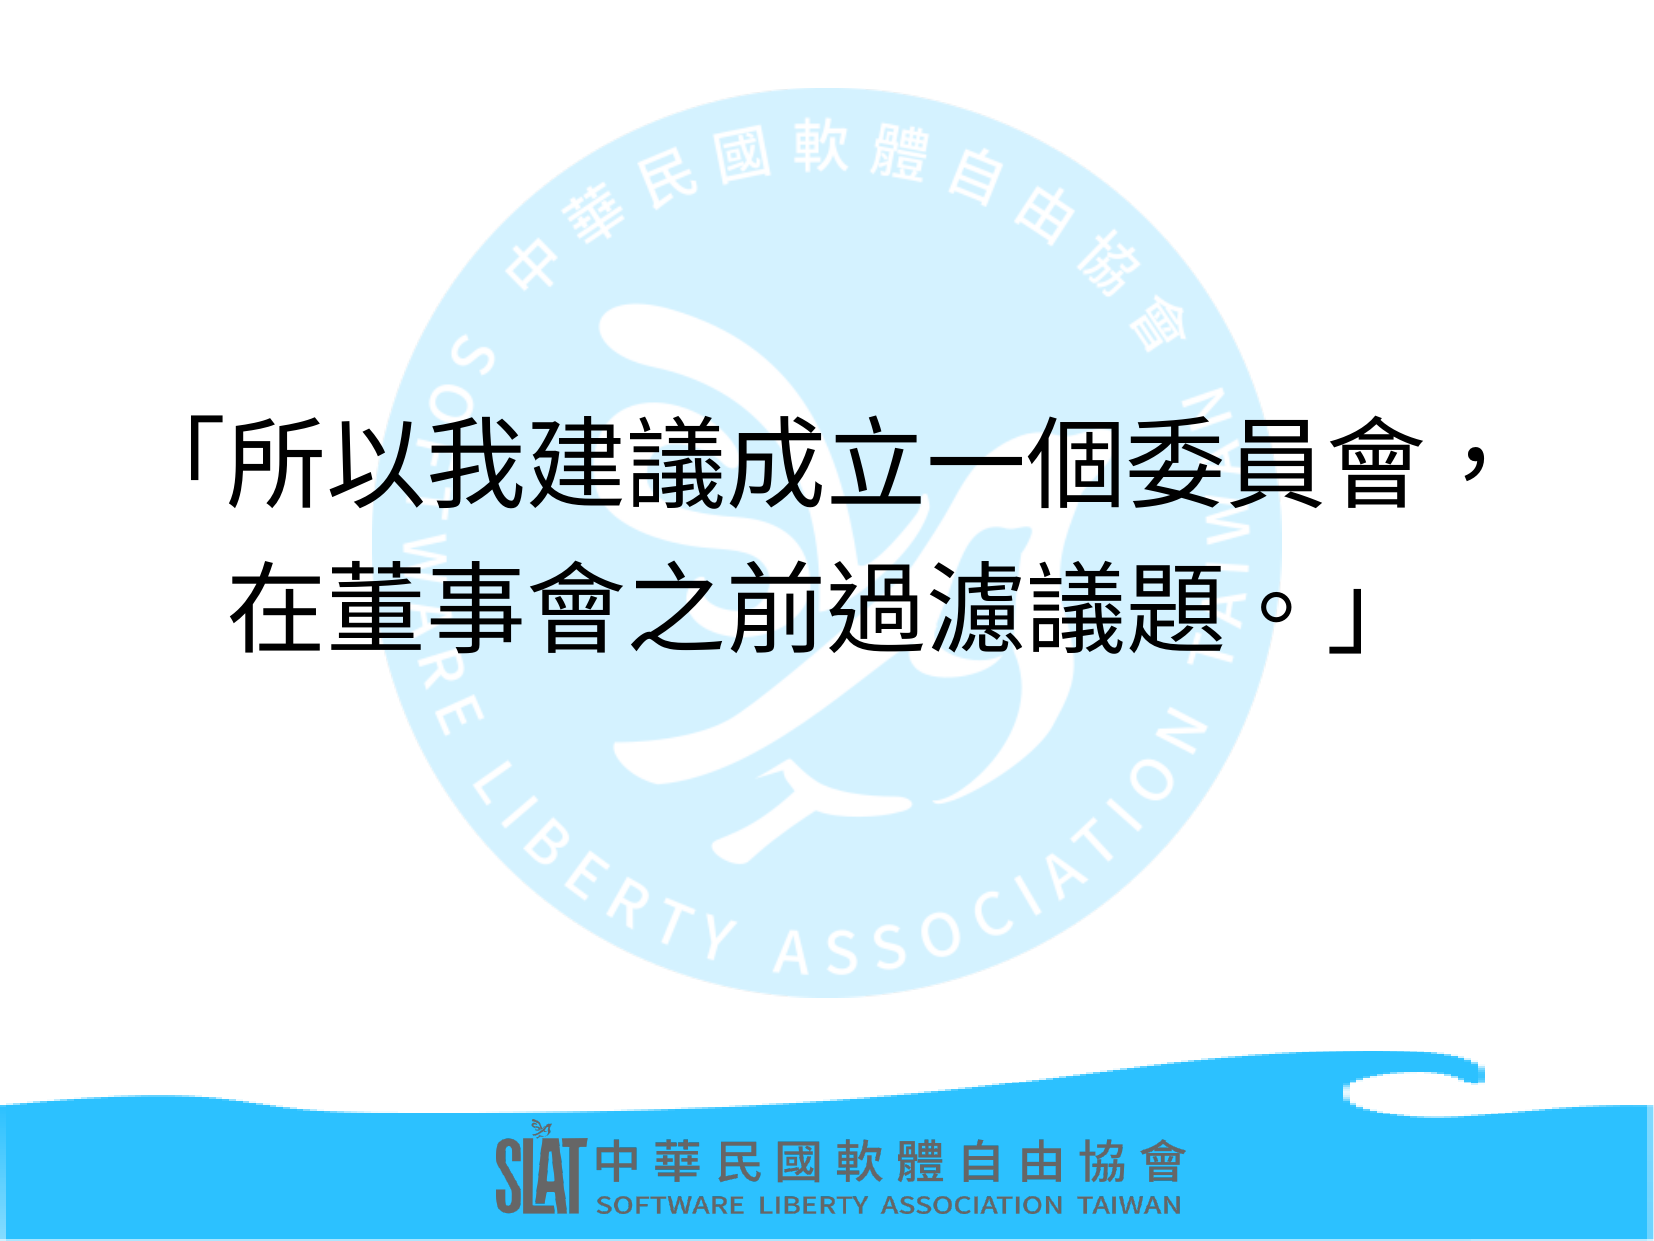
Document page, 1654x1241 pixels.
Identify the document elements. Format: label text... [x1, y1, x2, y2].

picture [0, 1051, 1654, 1241]
subtitle 「所以我建議成立一個委員會，在董事會之前過濾議題。」 [82, 49, 1571, 1010]
